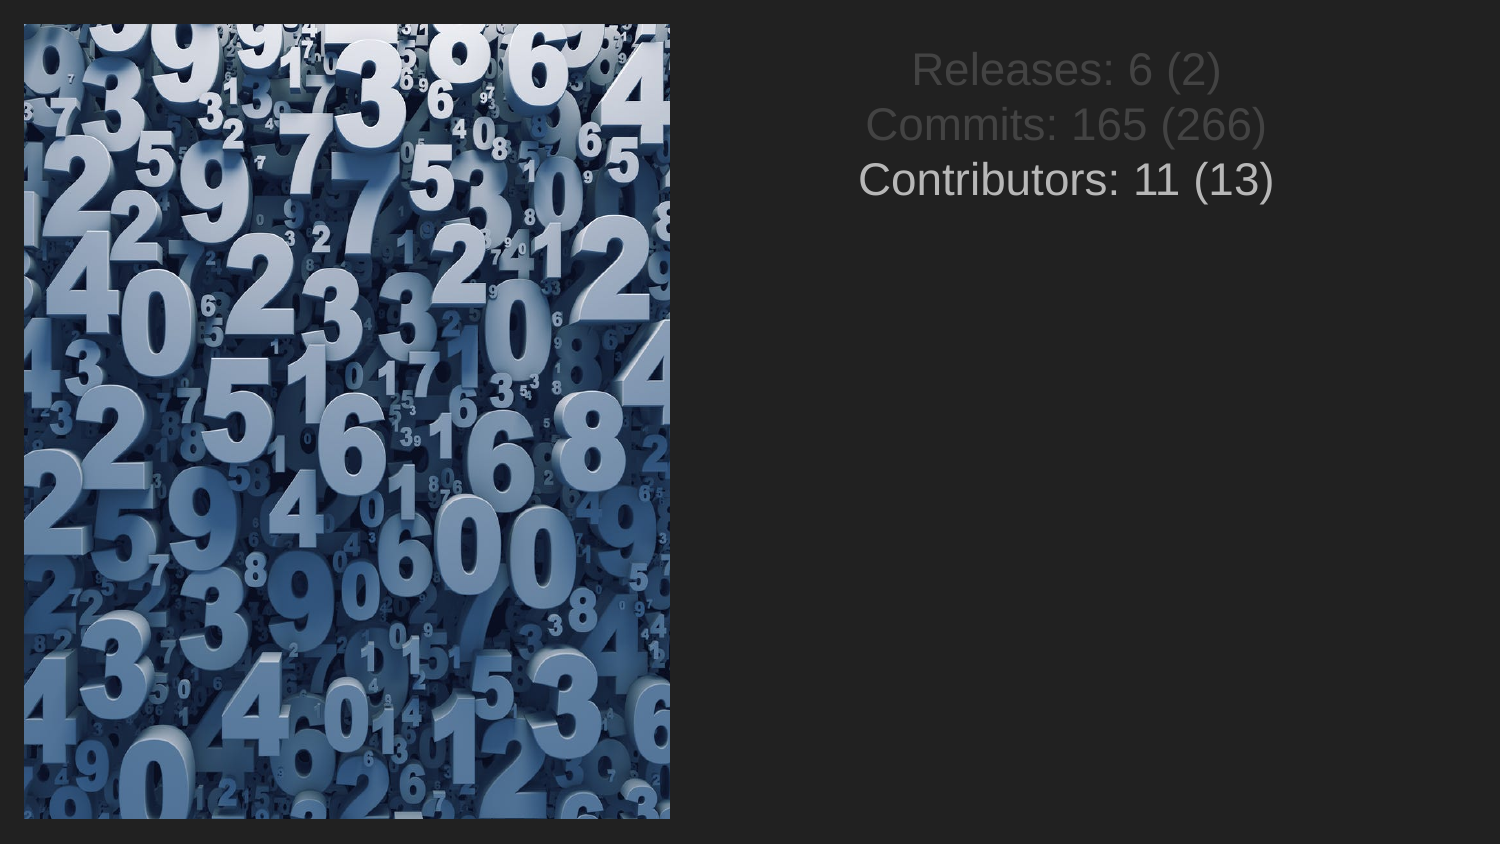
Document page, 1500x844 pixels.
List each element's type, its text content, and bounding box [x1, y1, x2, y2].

picture [24, 24, 670, 819]
text_box Releases: 6 (2) Commits: 165 (266) Contributors: 11 (13) [670, 24, 1464, 819]
